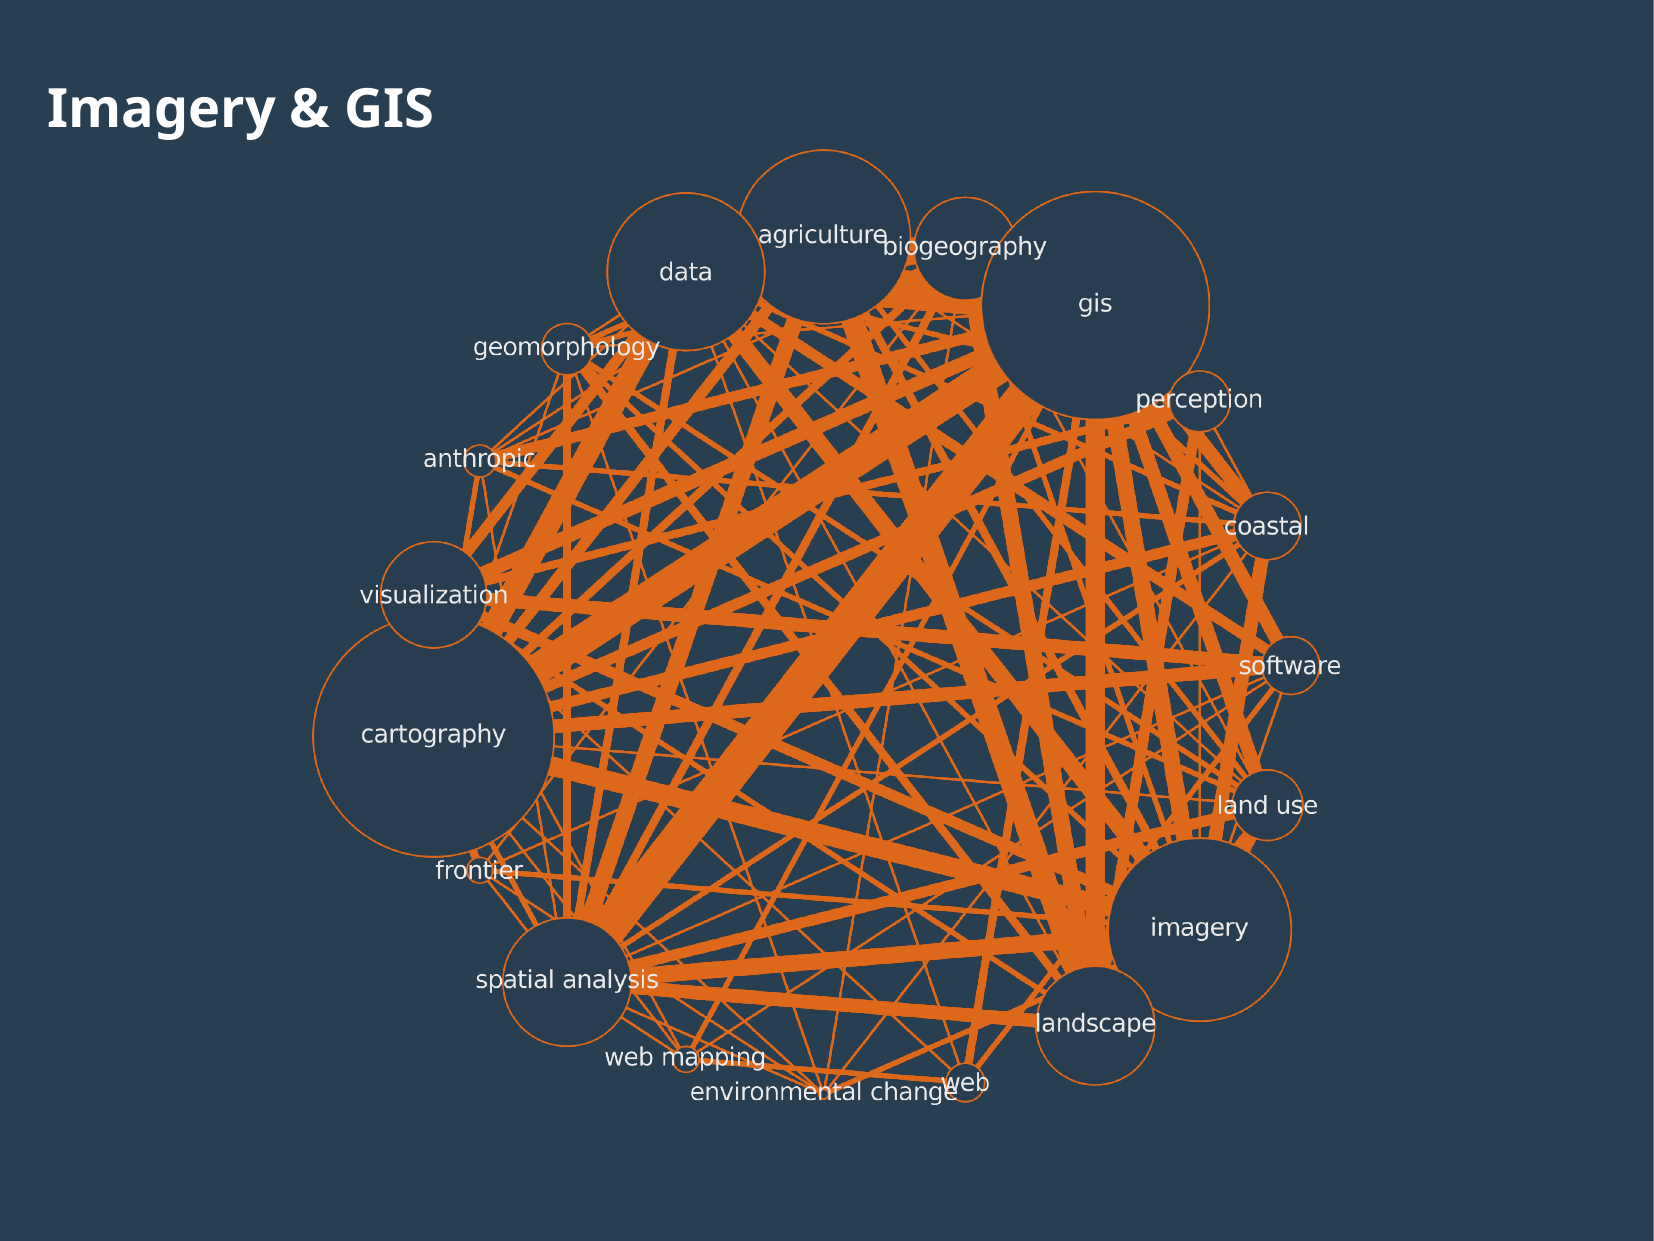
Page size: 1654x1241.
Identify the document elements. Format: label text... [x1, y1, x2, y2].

text_box Imagery & GIS [47, 47, 1536, 166]
picture [0, 0, 1654, 1241]
